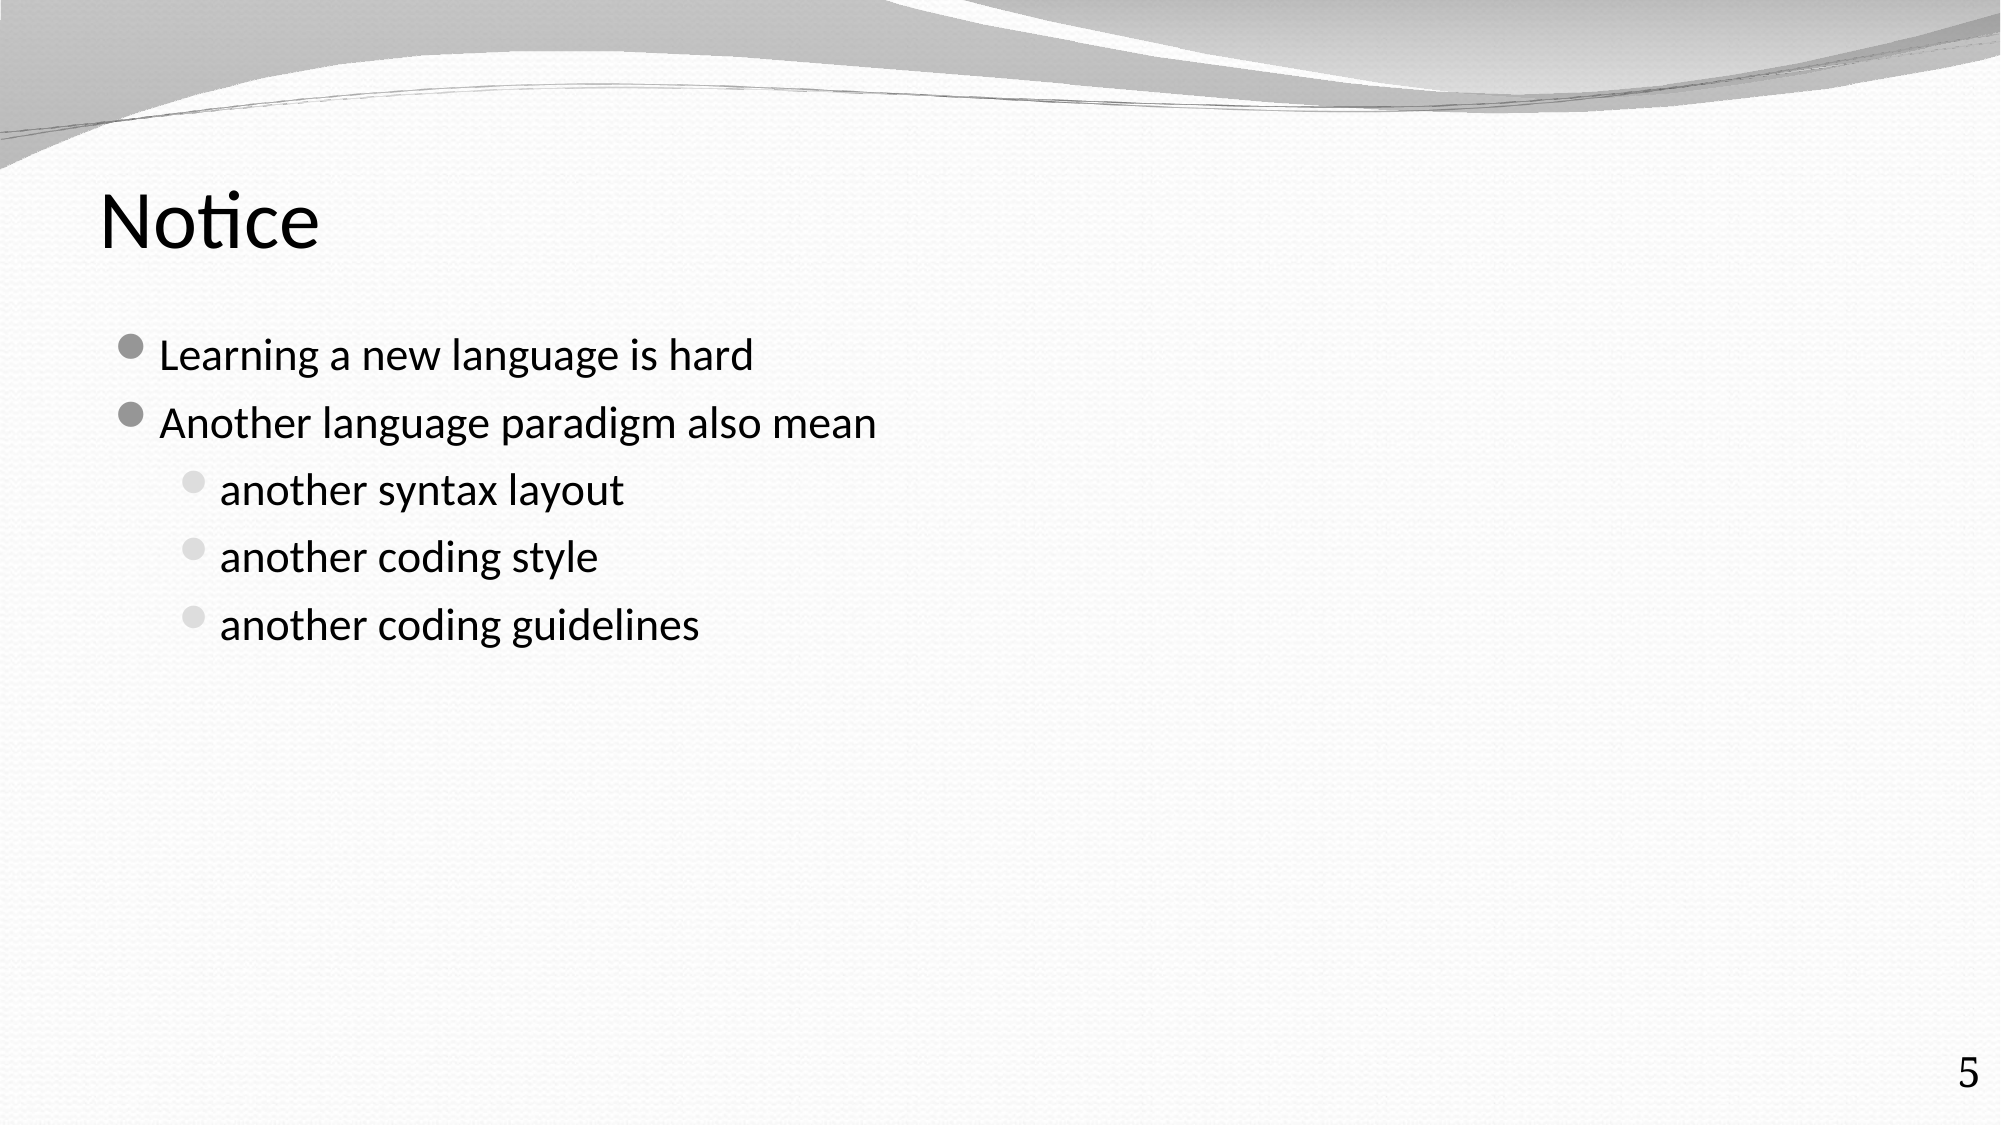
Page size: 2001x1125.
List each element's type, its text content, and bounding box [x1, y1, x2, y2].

picture [0, 0, 2001, 1125]
list Learning a new language is hard Another language paradigm also mean another syntax layout another coding style another coding guidelines [99, 317, 1901, 1038]
title Notice [99, 77, 1901, 266]
text_box <numéro> [1813, 1042, 1981, 1103]
